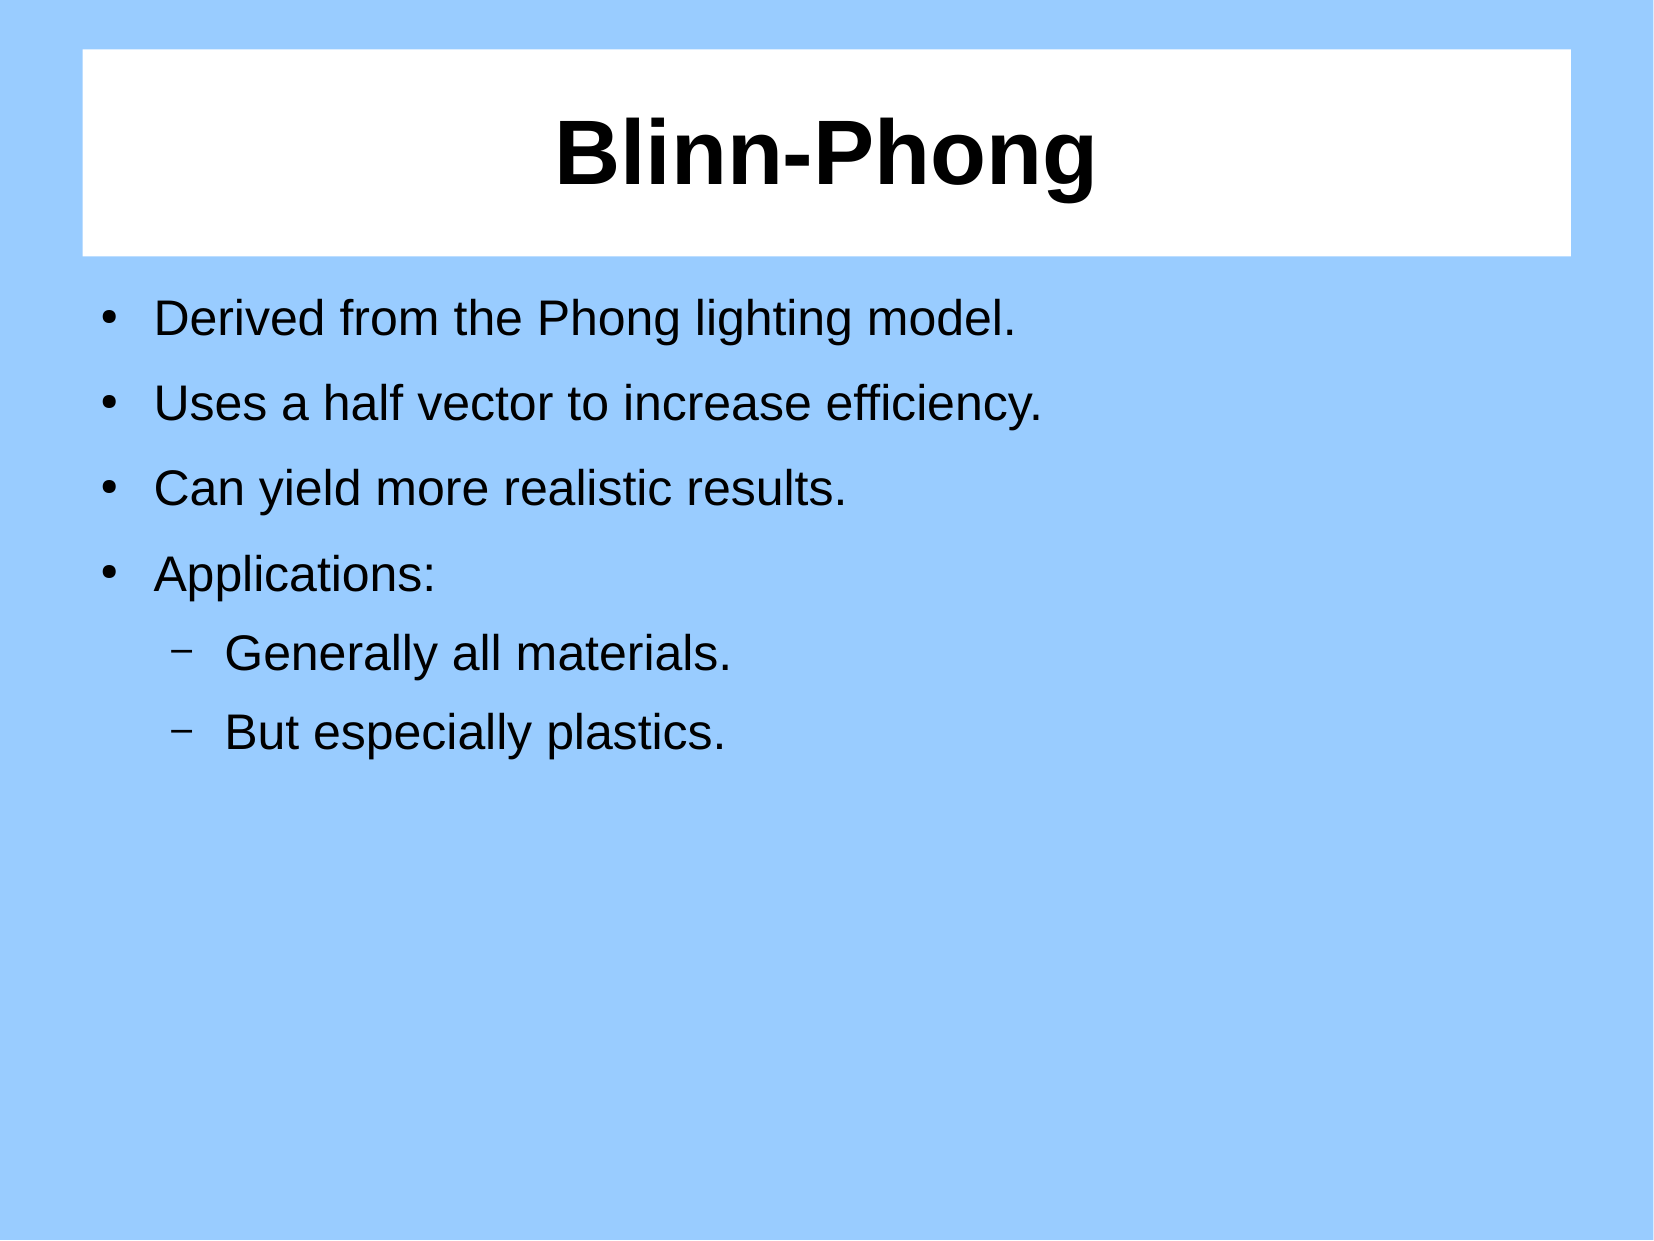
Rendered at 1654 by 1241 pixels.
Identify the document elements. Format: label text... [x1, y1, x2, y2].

title Blinn-Phong [82, 49, 1571, 257]
list Derived from the Phong lighting model. Uses a half vector to increase efficiency. Can yield more realistic results. Applications: Generally all materials. But especially plastics. [82, 290, 1571, 1170]
